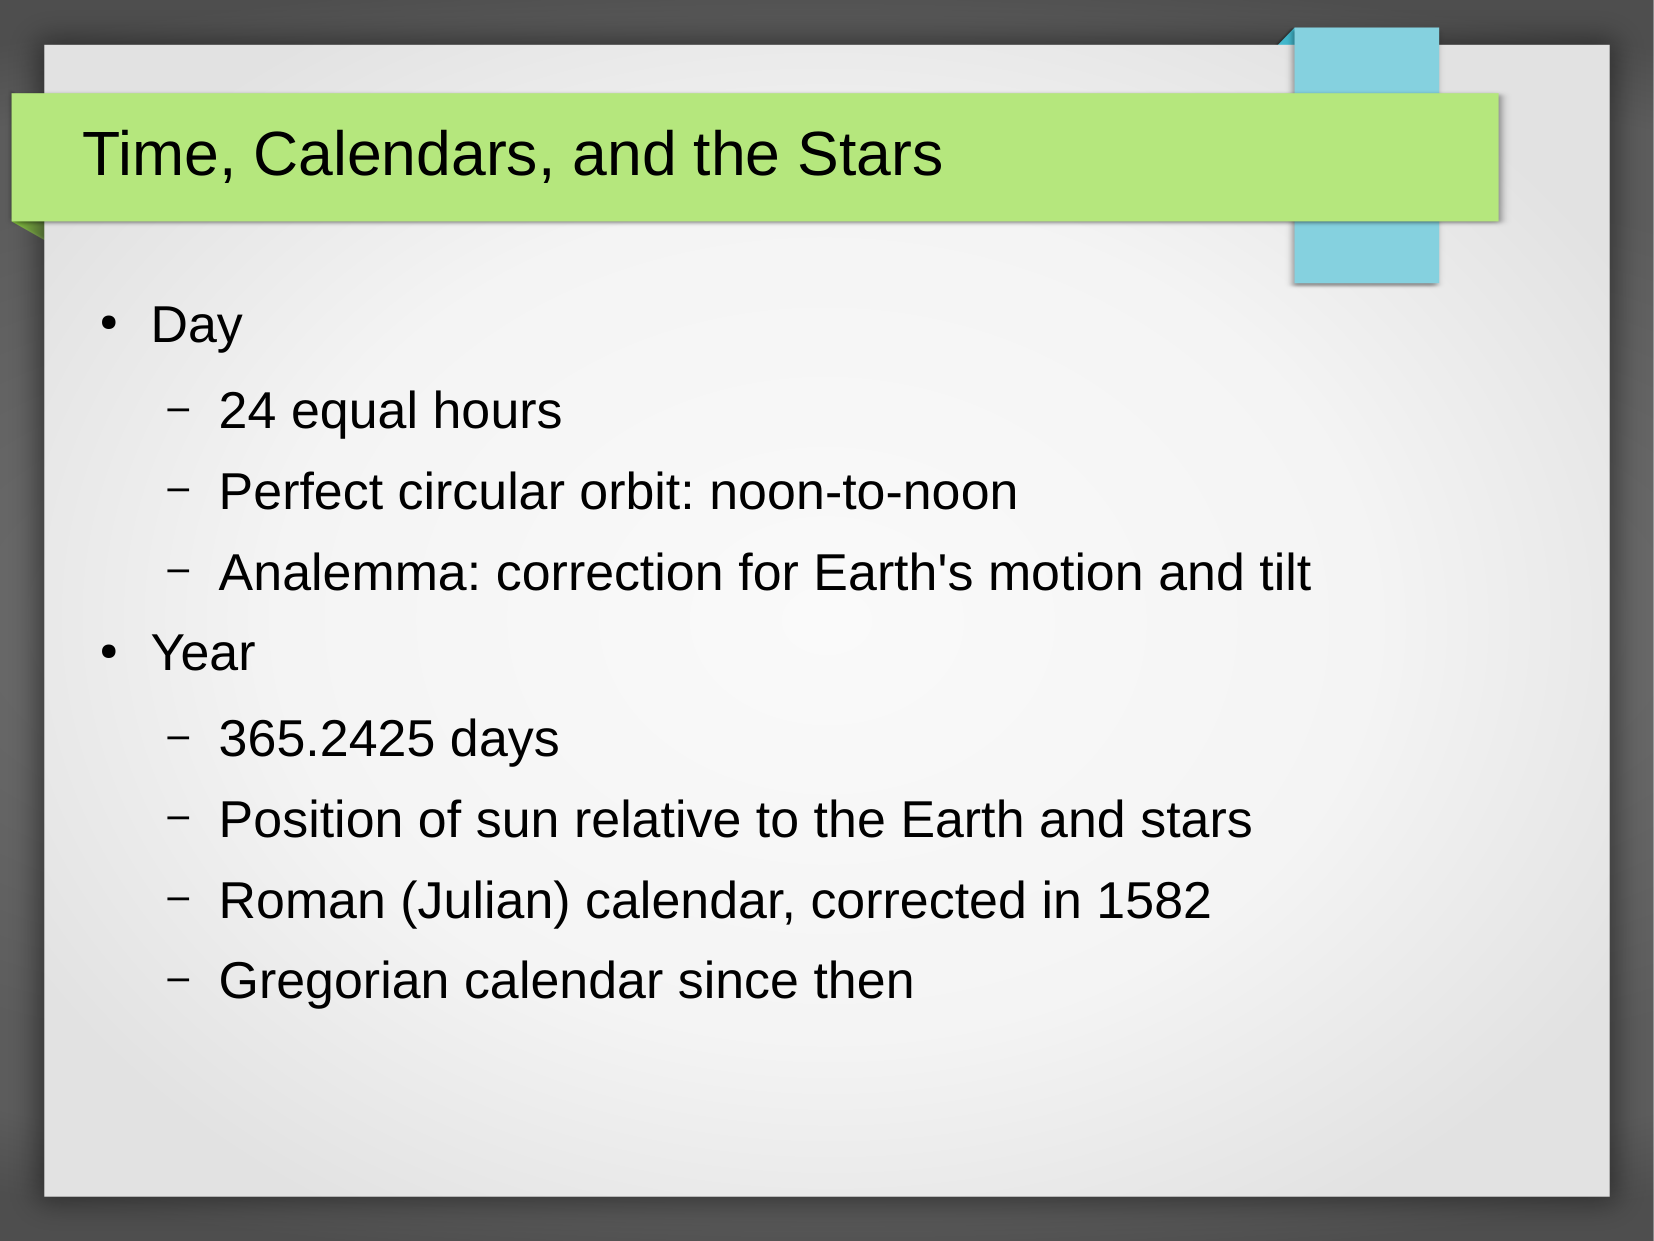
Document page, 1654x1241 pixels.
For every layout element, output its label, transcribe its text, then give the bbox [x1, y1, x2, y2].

title Time, Calendars, and the Stars [82, 94, 1264, 213]
list Day 24 equal hours Perfect circular orbit: noon-to-noon Analemma: correction for Earth's motion and tilt Year 365.2425 days Position of sun relative to the Earth and stars Roman (Julian) calendar, corrected in 1582 Gregorian calendar since then [82, 295, 1571, 1015]
picture [0, 0, 1654, 1241]
